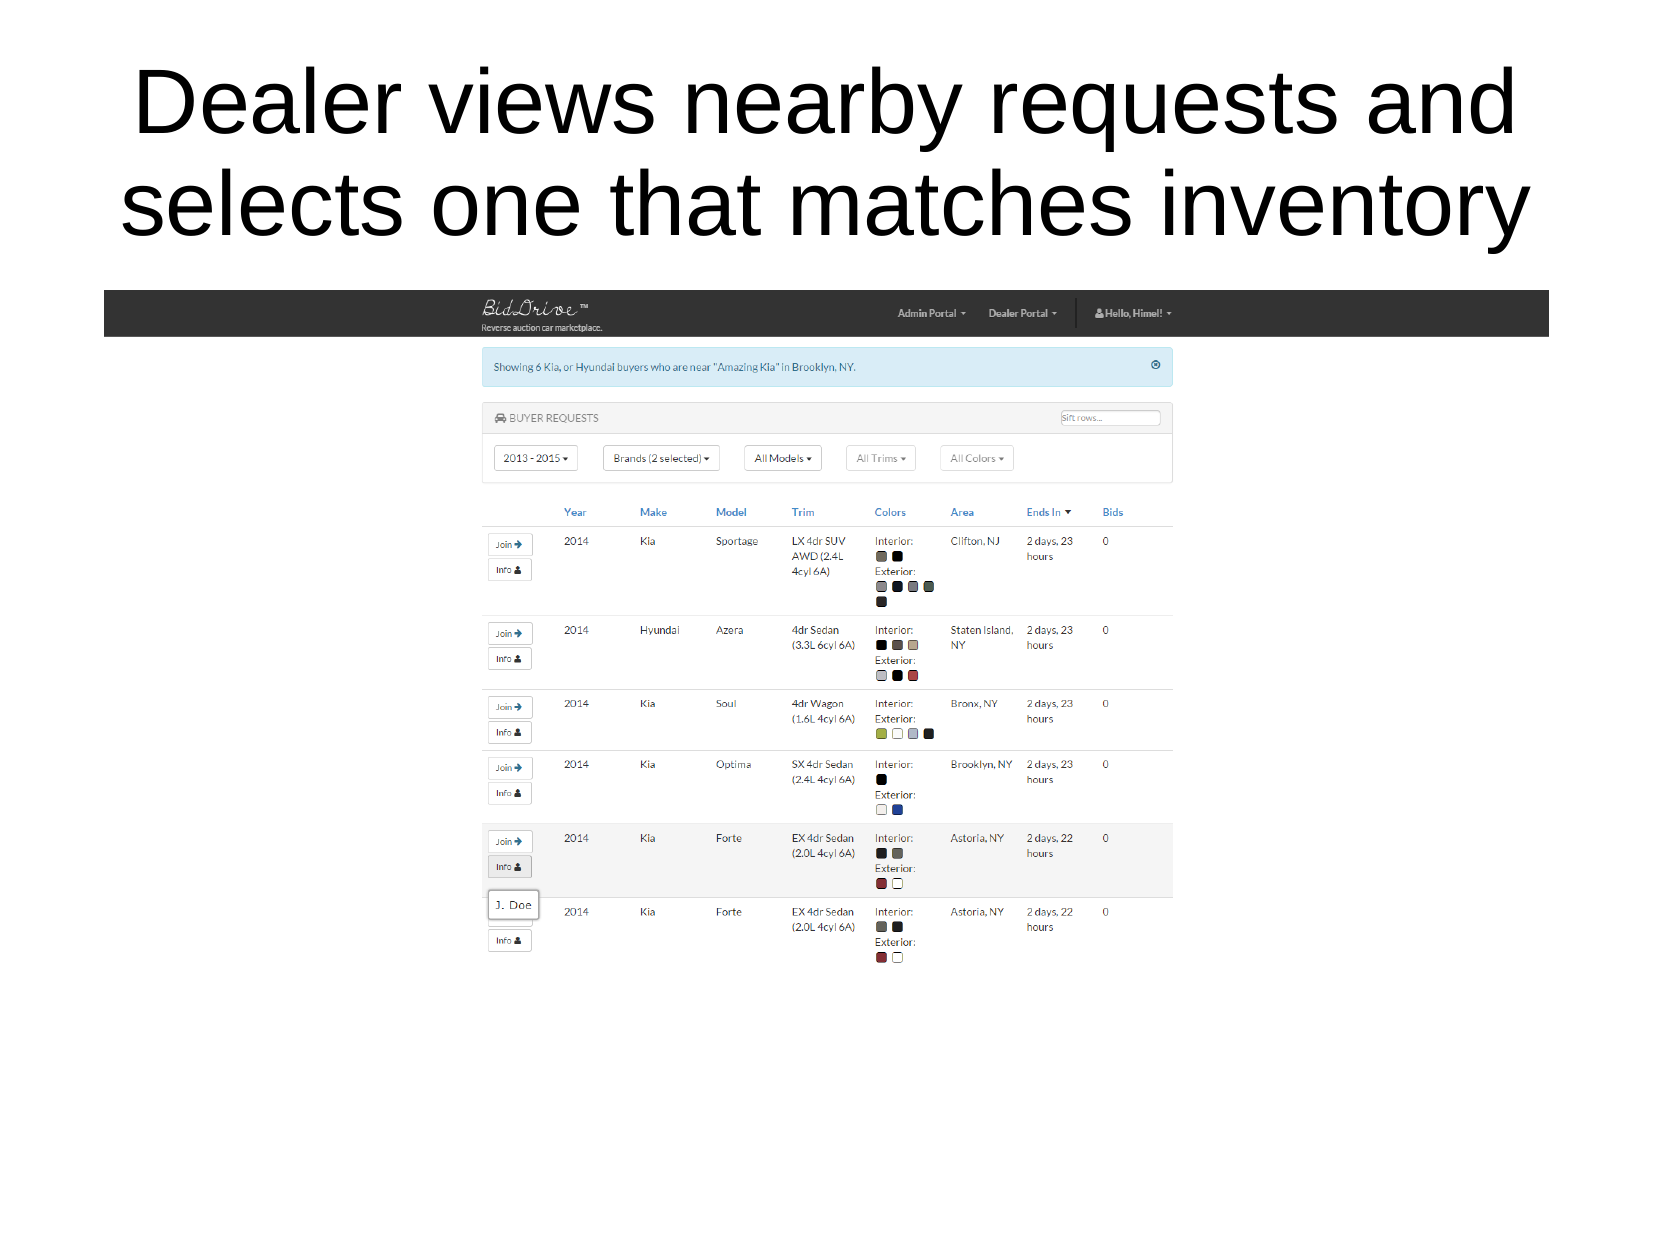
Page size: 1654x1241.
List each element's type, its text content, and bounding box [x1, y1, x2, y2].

picture [104, 290, 1549, 1010]
title Dealer views nearby requests and selects one that matches inventory [82, 49, 1571, 257]
